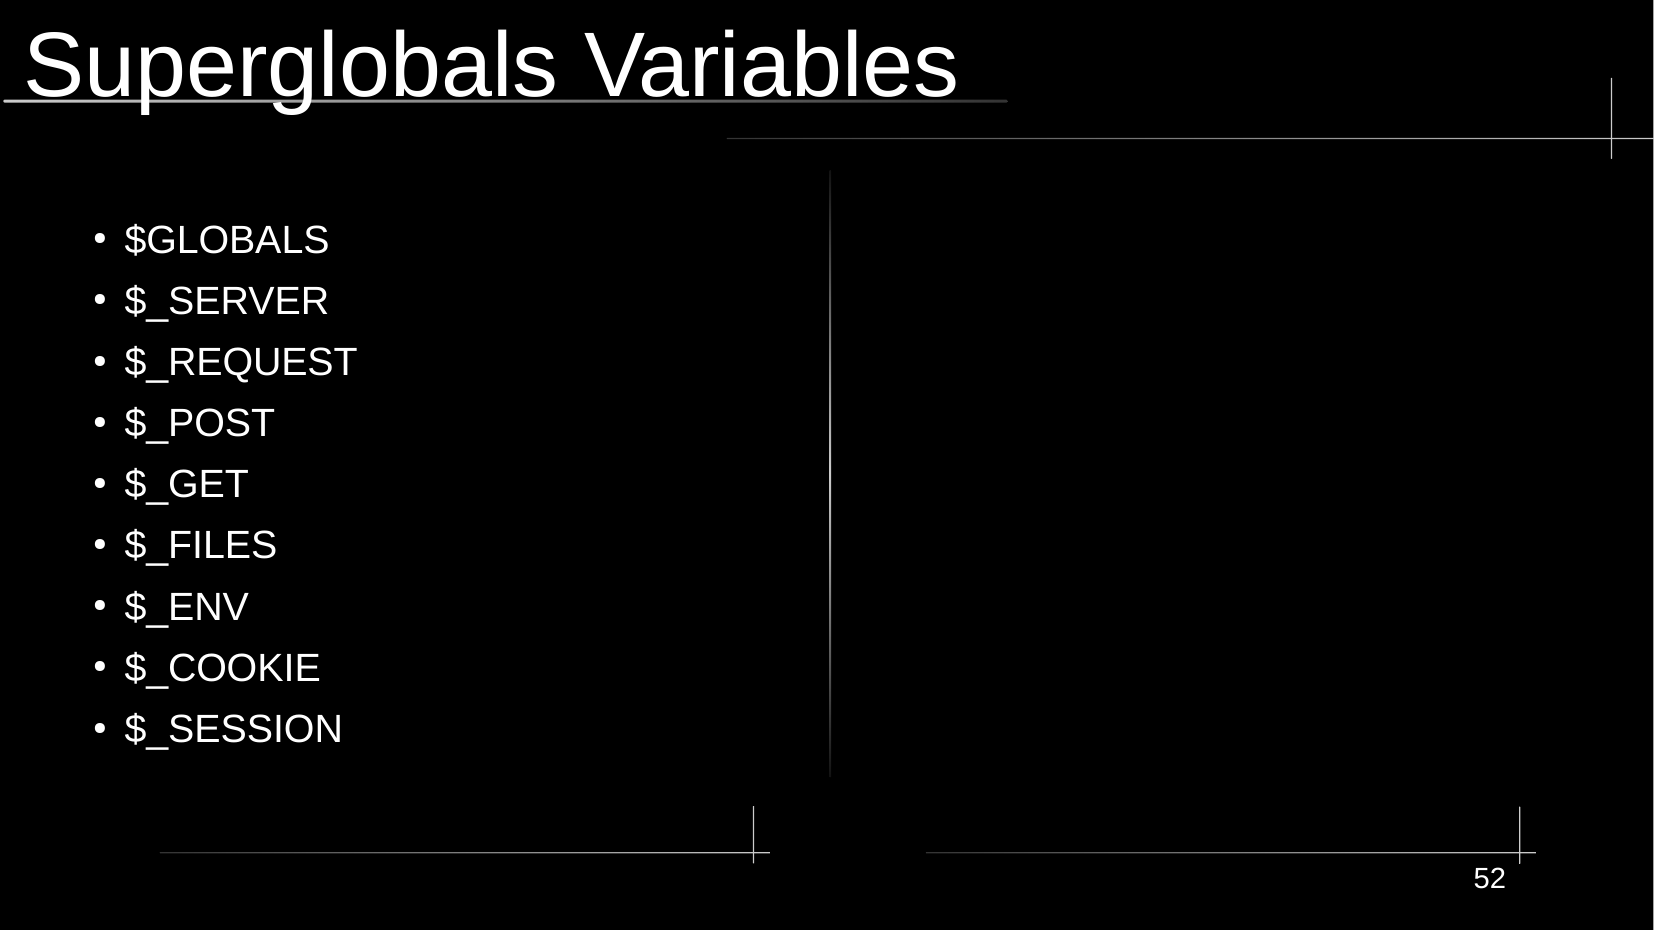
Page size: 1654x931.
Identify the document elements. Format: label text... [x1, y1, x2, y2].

list $GLOBALS $_SERVER $_REQUEST $_POST $_GET $_FILES $_ENV $_COOKIE $_SESSION [82, 217, 1571, 758]
title Superglobals Variables [23, 11, 1589, 119]
